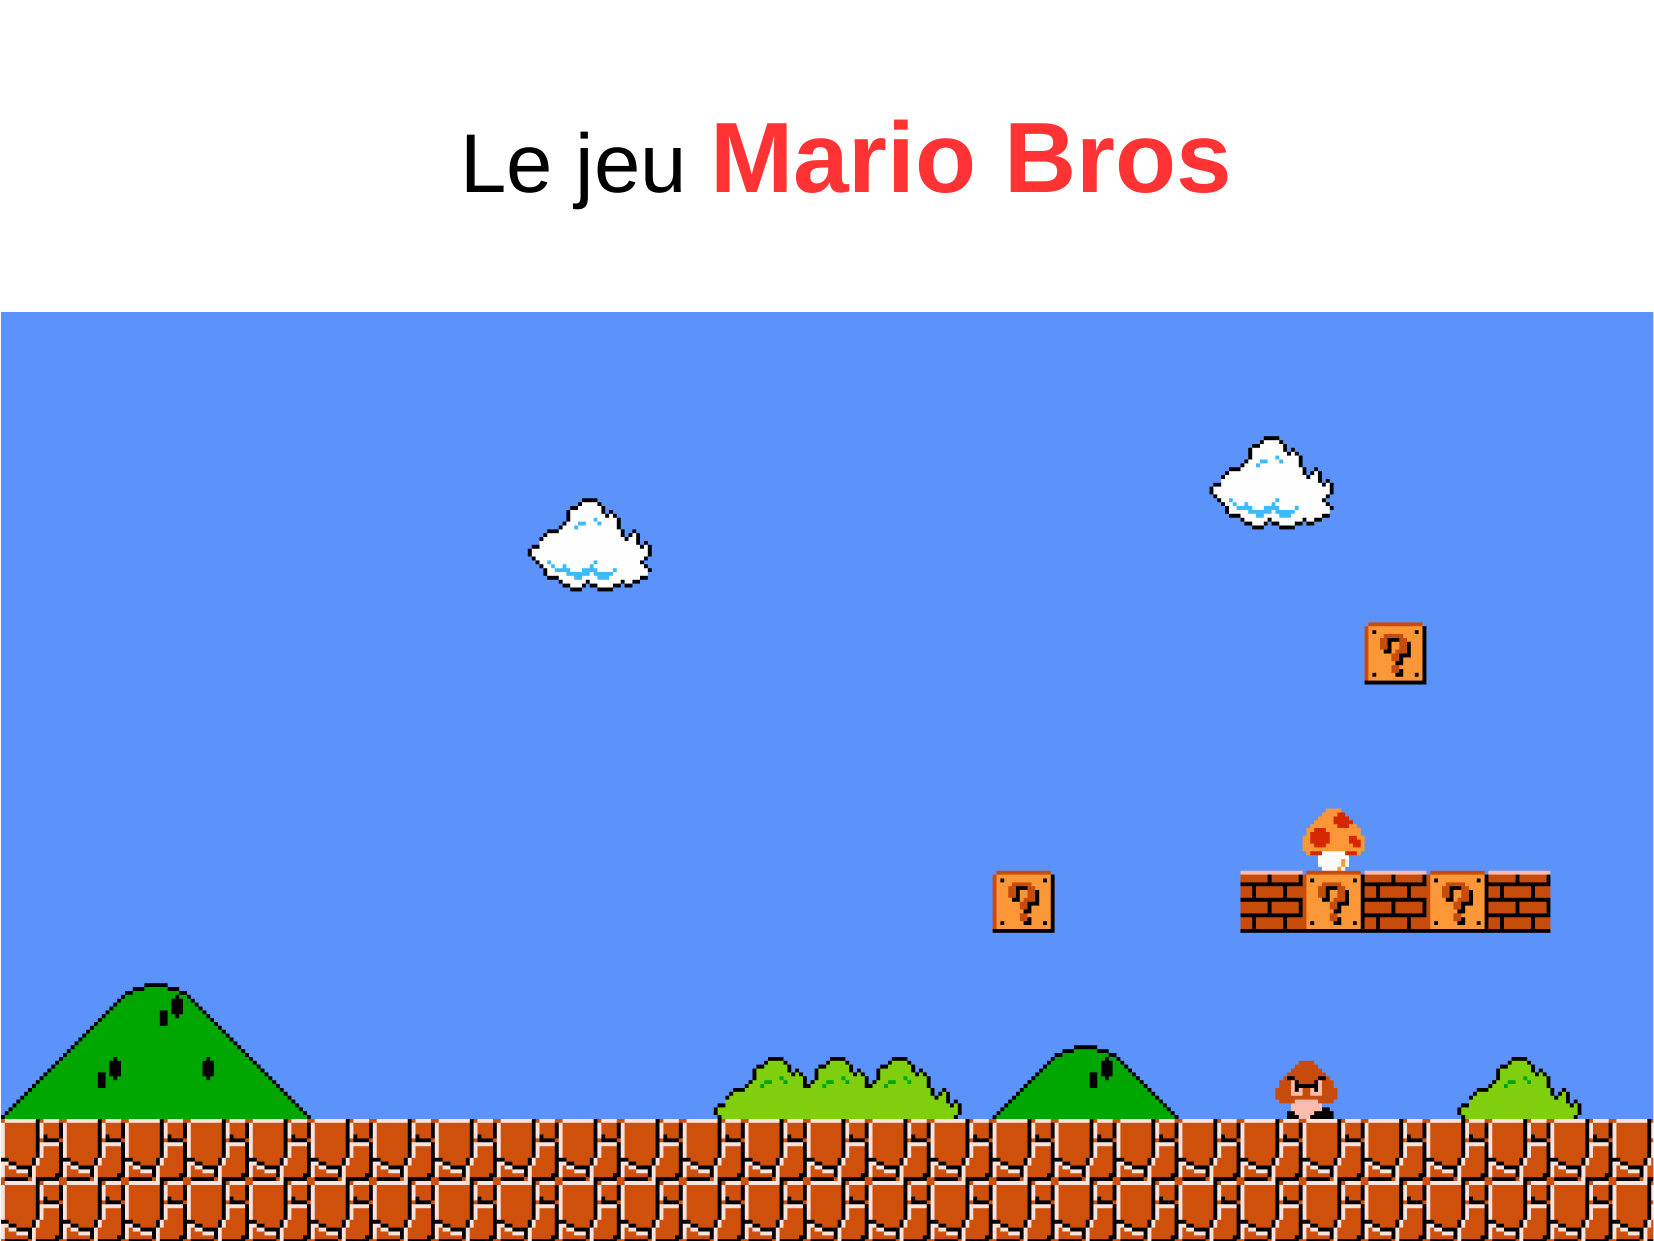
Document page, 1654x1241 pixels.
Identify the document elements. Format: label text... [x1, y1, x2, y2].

text_box Le jeu Mario Bros [445, 94, 1248, 222]
picture [1, 312, 1654, 1241]
